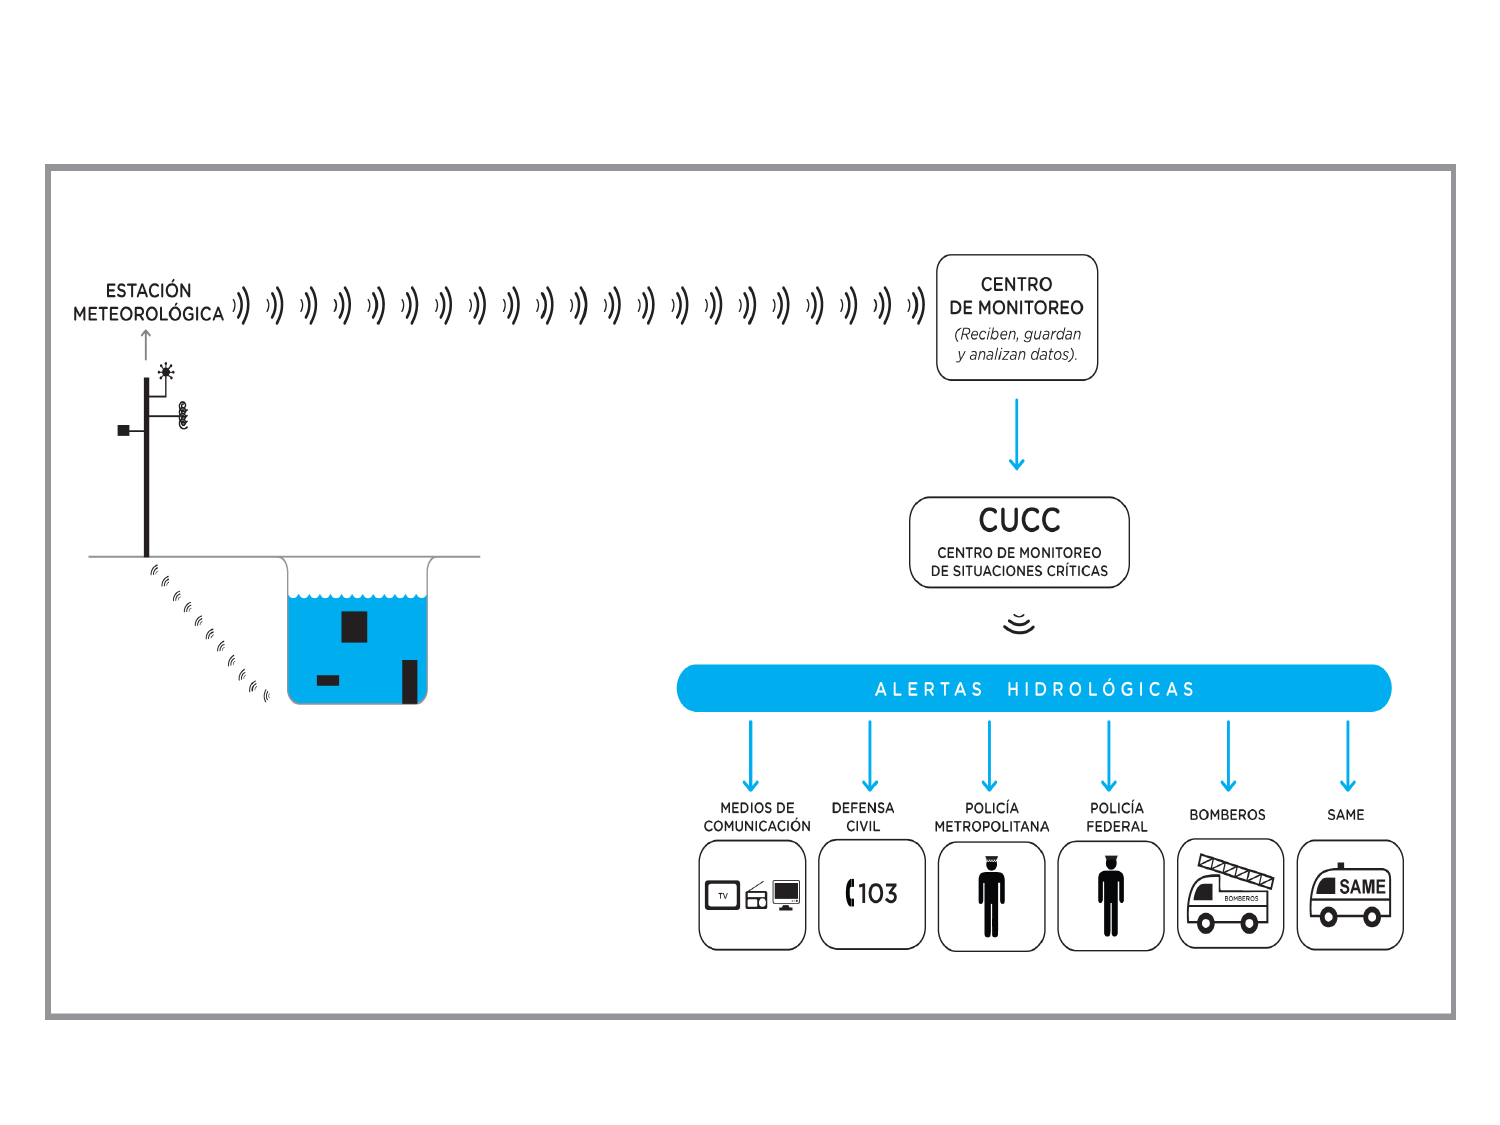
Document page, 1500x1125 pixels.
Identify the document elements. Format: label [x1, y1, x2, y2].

picture [45, 164, 1456, 1021]
